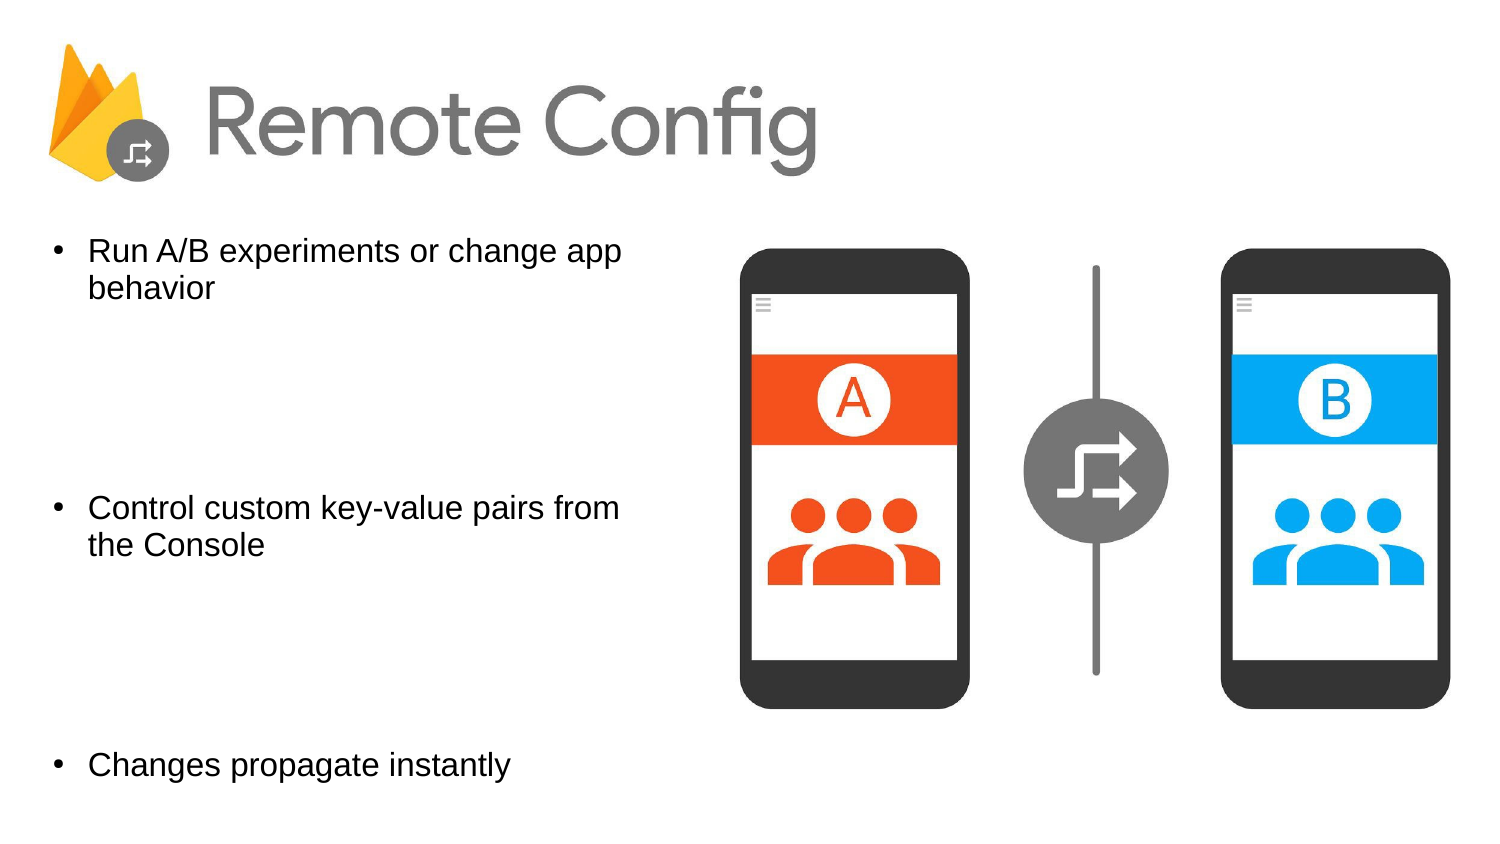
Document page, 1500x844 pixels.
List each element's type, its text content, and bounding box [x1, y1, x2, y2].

text_box Run A/B experiments or change app behavior Control custom key-value pairs from the Console Changes propagate instantly [37, 225, 691, 792]
text_box [0, 0, 1500, 843]
